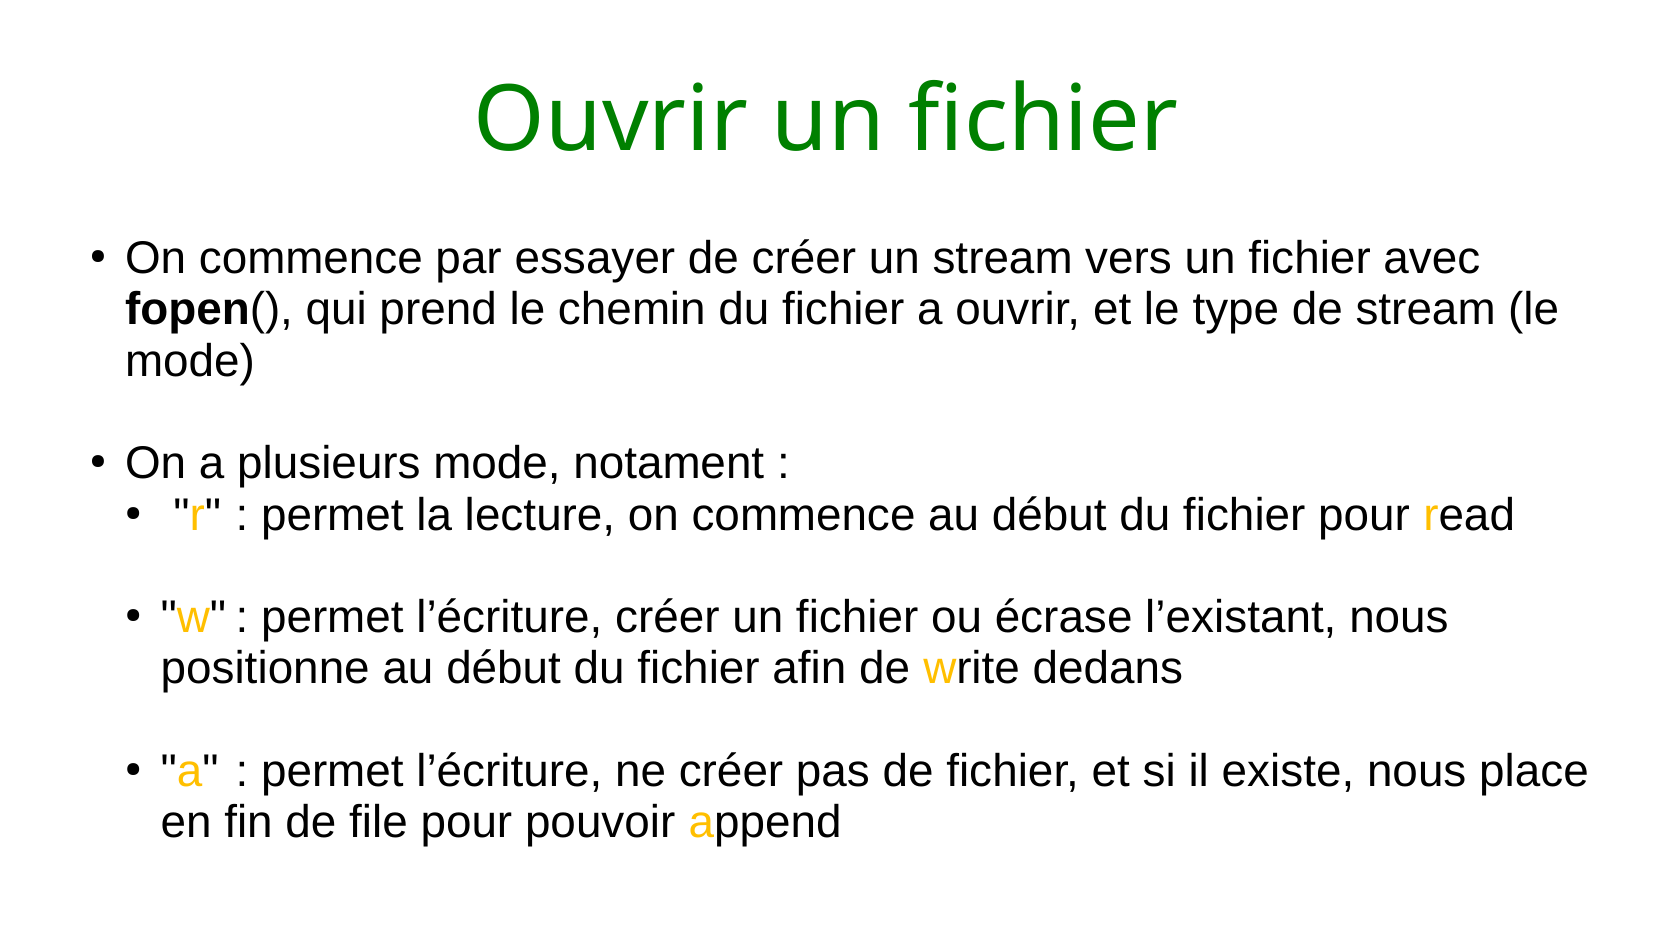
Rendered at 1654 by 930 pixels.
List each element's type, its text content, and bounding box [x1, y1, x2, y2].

text_box On commence par essayer de créer un stream vers un fichier avec fopen(), qui prend le chemin du fichier a ouvrir, et le type de stream (le mode) On a plusieurs mode, notament : "r" : permet la lecture, on commence au début du fichier pour read "w" : permet l’écriture, créer un fichier ou écrase l’existant, nous positionne au début du fichier afin de write dedans "a" : permet l’écriture, ne créer pas de fichier, et si il existe, nous place en fin de file pour pouvoir append [74, 224, 1612, 863]
title Ouvrir un fichier [82, 37, 1571, 193]
